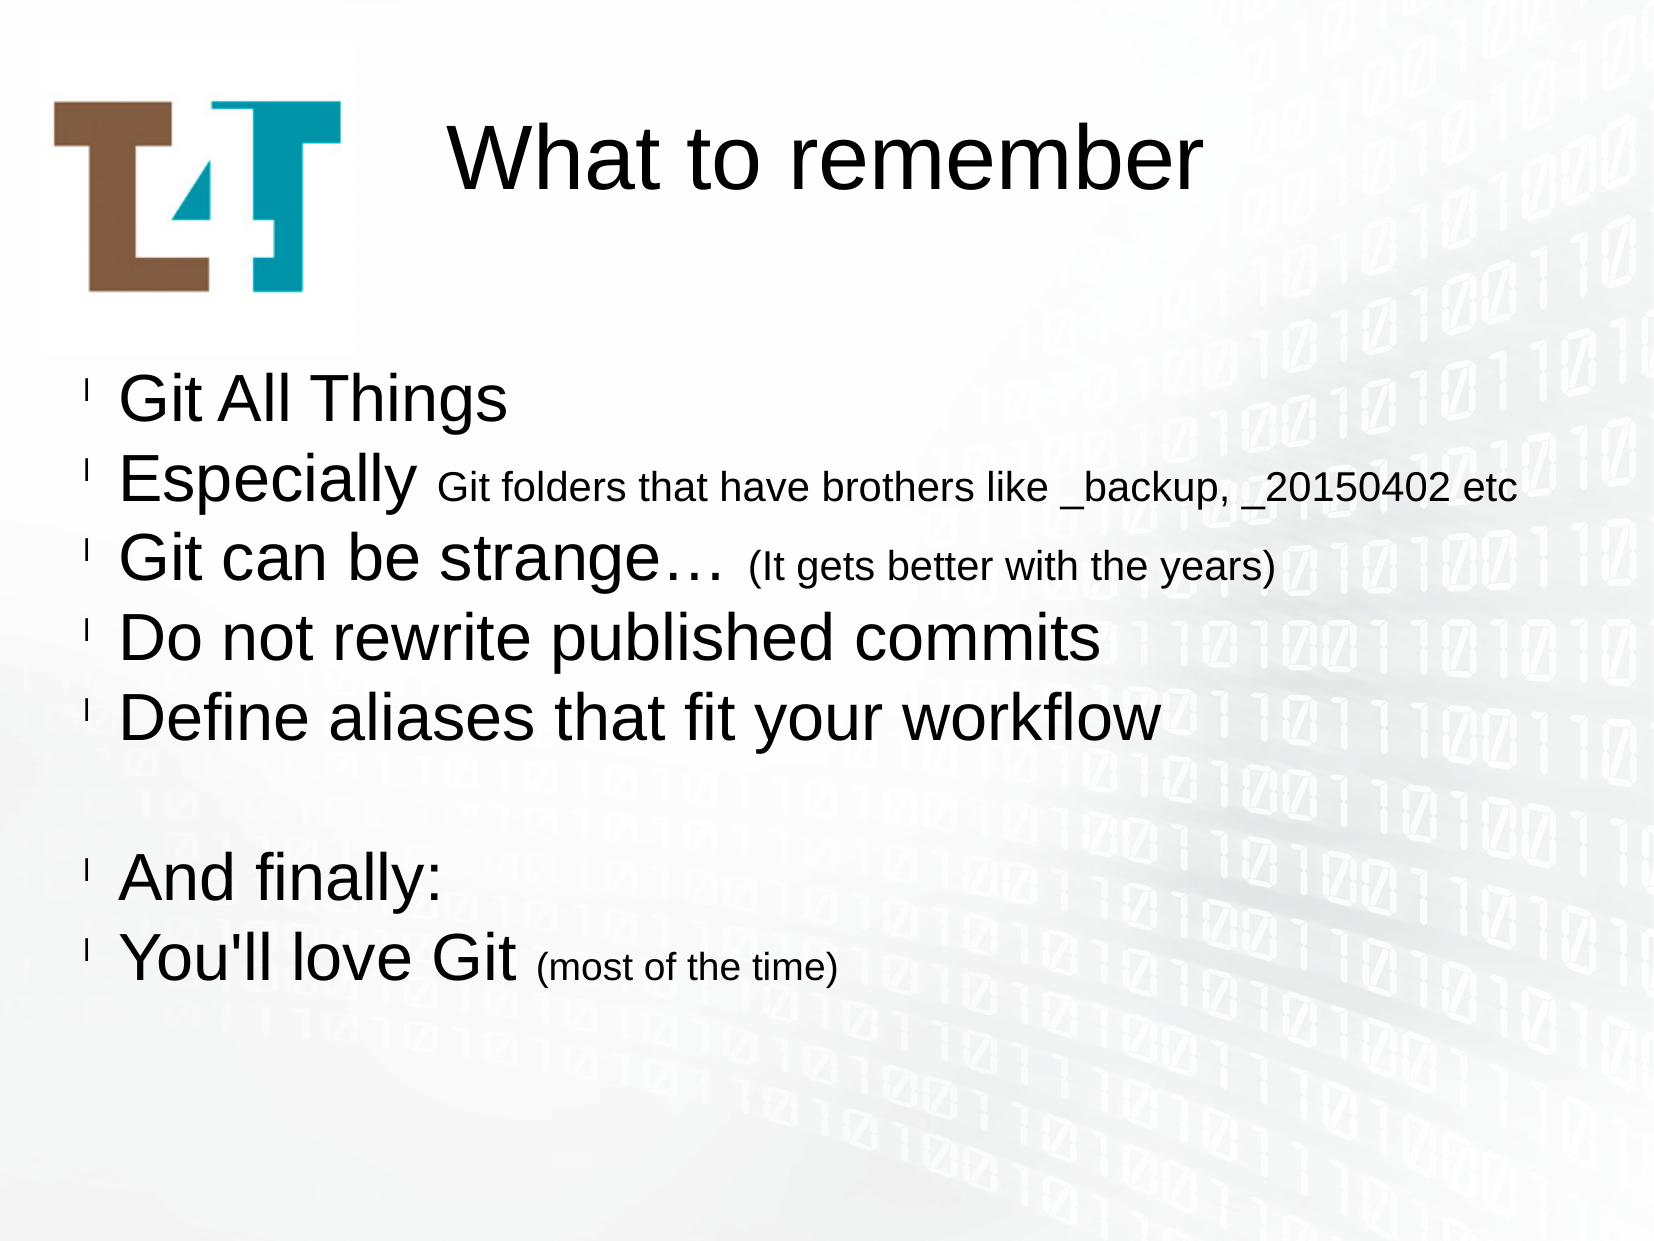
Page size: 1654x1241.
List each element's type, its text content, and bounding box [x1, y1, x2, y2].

picture [0, 0, 1654, 1241]
text_box Git All Things Especially Git folders that have brothers like _backup, _20150402 etc Git can be strange… (It gets better with the years) Do not rewrite published commits Define aliases that fit your workflow And finally: You'll love Git (most of the time) [82, 354, 1571, 1158]
text_box What to remember [82, 49, 1571, 257]
